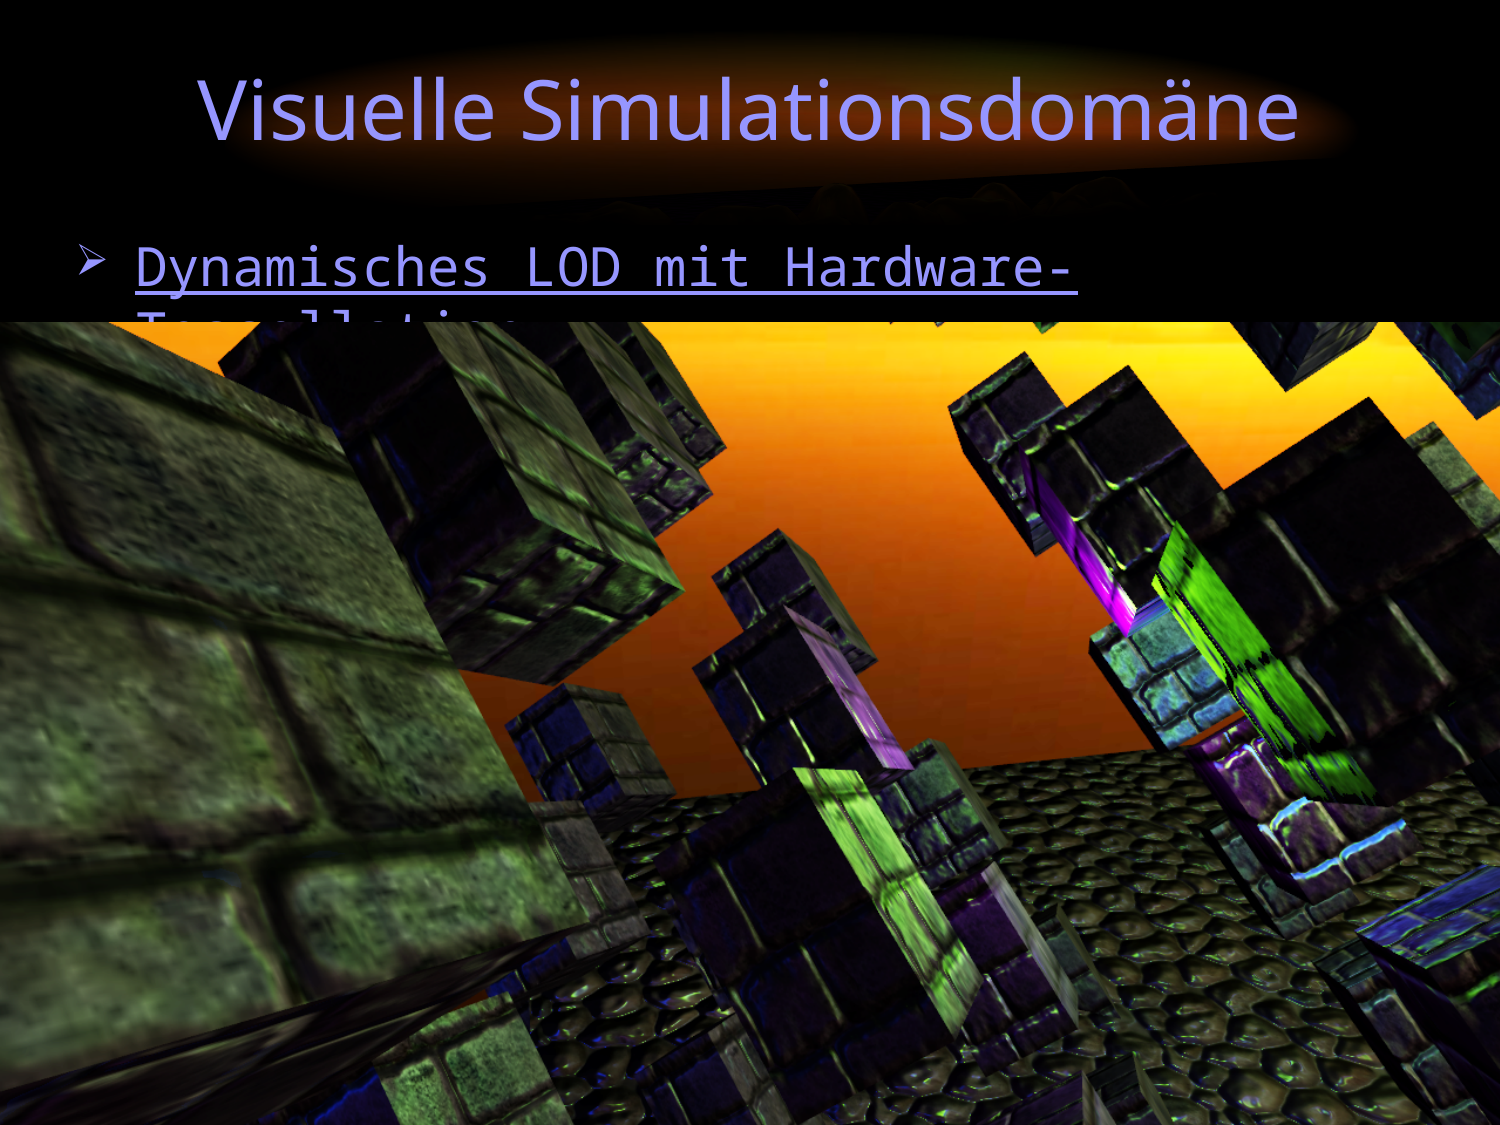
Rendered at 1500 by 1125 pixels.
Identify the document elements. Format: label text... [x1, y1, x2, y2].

text_box Dynamisches LOD mit Hardware-Tessellation [0, 224, 1471, 322]
text_box [112, 0, 1463, 224]
text_box Visuelle Simulationsdomäne [75, 0, 1426, 216]
picture [0, 322, 1500, 1125]
